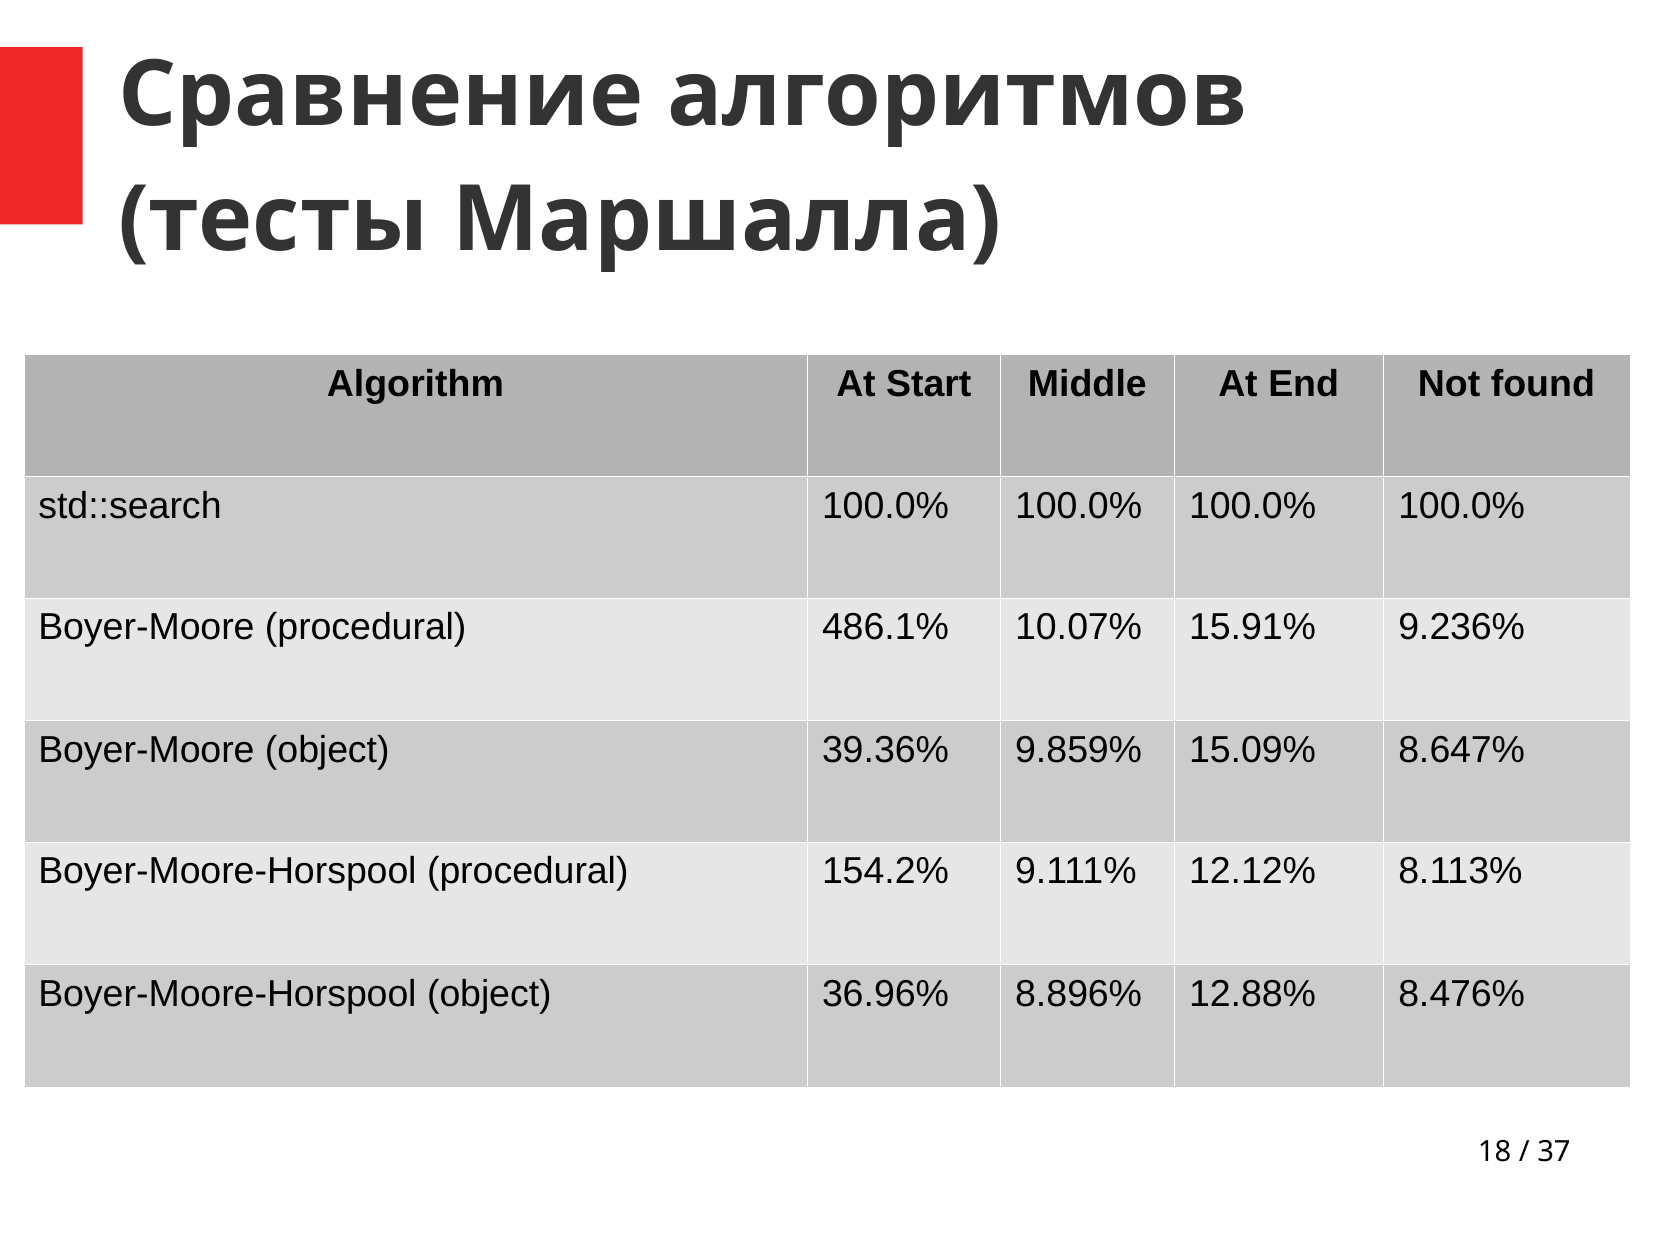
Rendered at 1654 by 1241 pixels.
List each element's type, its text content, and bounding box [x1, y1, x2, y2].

table_header Algorithm [25, 355, 807, 476]
table_cell 8.113% [1384, 843, 1630, 964]
table_cell 100.0% [808, 477, 1000, 598]
table_cell 8.476% [1384, 965, 1630, 1087]
table_cell std::search [25, 477, 807, 598]
table_cell 100.0% [1384, 477, 1630, 598]
table_cell 9.111% [1001, 843, 1174, 964]
table_cell 12.12% [1175, 843, 1383, 964]
table_cell Boyer-Moore (object) [25, 721, 807, 842]
table_cell 36.96% [808, 965, 1000, 1087]
table_cell 9.236% [1384, 599, 1630, 720]
table_cell 8.647% [1384, 721, 1630, 842]
table_cell 15.91% [1175, 599, 1383, 720]
table_header Not found [1384, 355, 1630, 476]
title Сравнение алгоритмов (тесты Маршалла) [118, 28, 1571, 278]
table_cell Boyer-Moore (procedural) [25, 599, 807, 720]
table_cell Boyer-Moore-Horspool (procedural) [25, 843, 807, 964]
table_cell 12.88% [1175, 965, 1383, 1087]
table_header At Start [808, 355, 1000, 476]
table_cell 39.36% [808, 721, 1000, 842]
table_cell 486.1% [808, 599, 1000, 720]
table_cell 8.896% [1001, 965, 1174, 1087]
table_cell 15.09% [1175, 721, 1383, 842]
table_cell 10.07% [1001, 599, 1174, 720]
table_cell Boyer-Moore-Horspool (object) [25, 965, 807, 1087]
table_cell 100.0% [1175, 477, 1383, 598]
table_header At End [1175, 355, 1383, 476]
table_cell 100.0% [1001, 477, 1174, 598]
table_cell 9.859% [1001, 721, 1174, 842]
table_cell 154.2% [808, 843, 1000, 964]
table_header Middle [1001, 355, 1174, 476]
